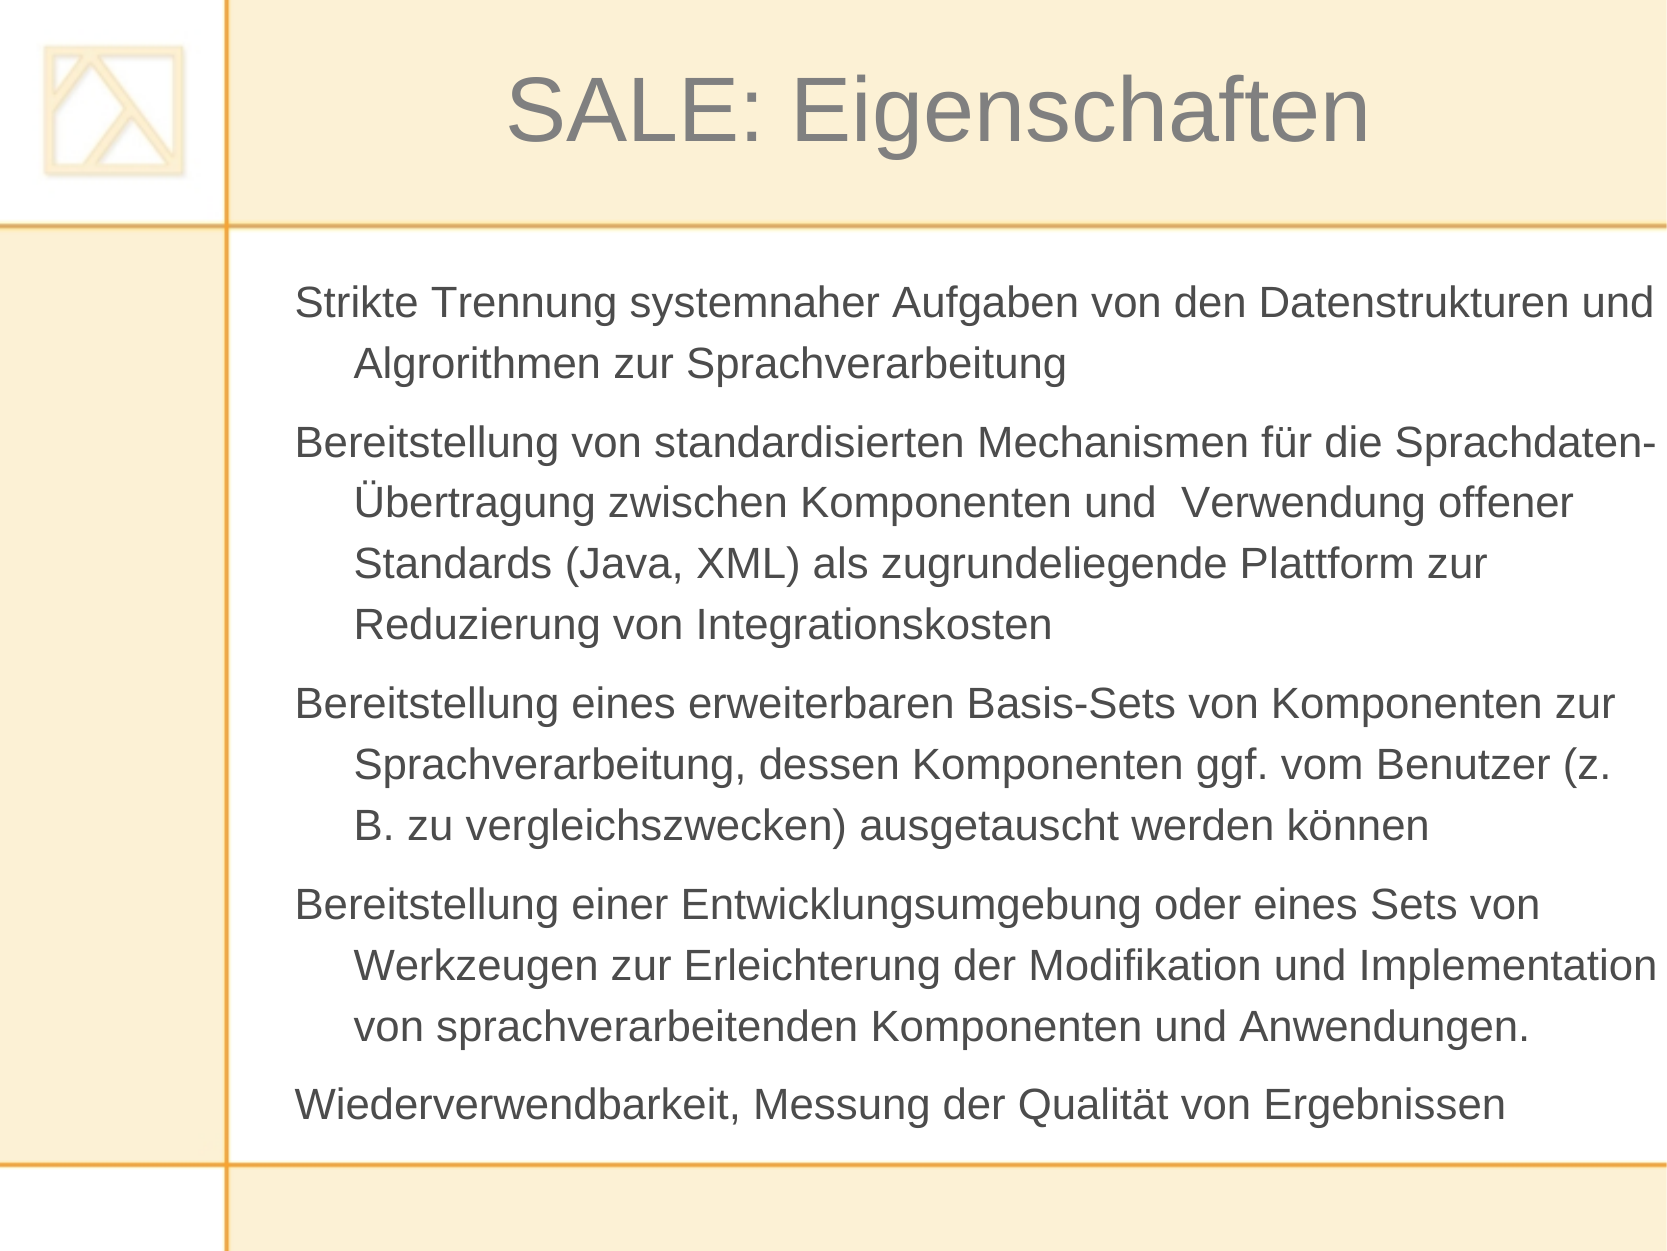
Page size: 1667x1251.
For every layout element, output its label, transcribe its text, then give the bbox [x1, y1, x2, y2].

picture [0, 0, 1667, 1251]
list Strikte Trennung systemnaher Aufgaben von den Datenstrukturen und Algrorithmen zur Sprachverarbeitung Bereitstellung von standardisierten Mechanismen für die Sprachdaten-Übertragung zwischen Komponenten und Verwendung offener Standards (Java, XML) als zugrundeliegende Plattform zur Reduzierung von Integrationskosten Bereitstellung eines erweiterbaren Basis-Sets von Komponenten zur Sprachverarbeitung, dessen Komponenten ggf. vom Benutzer (z. B. zu vergleichszwecken) ausgetauscht werden können Bereitstellung einer Entwicklungsumgebung oder eines Sets von Werkzeugen zur Erleichterung der Modifikation und Implementation von sprachverarbeitenden Komponenten und Anwendungen. Wiederverwendbarkeit, Messung der Qualität von Ergebnissen [265, 265, 1667, 1251]
title SALE: Eigenschaften [268, 0, 1611, 238]
